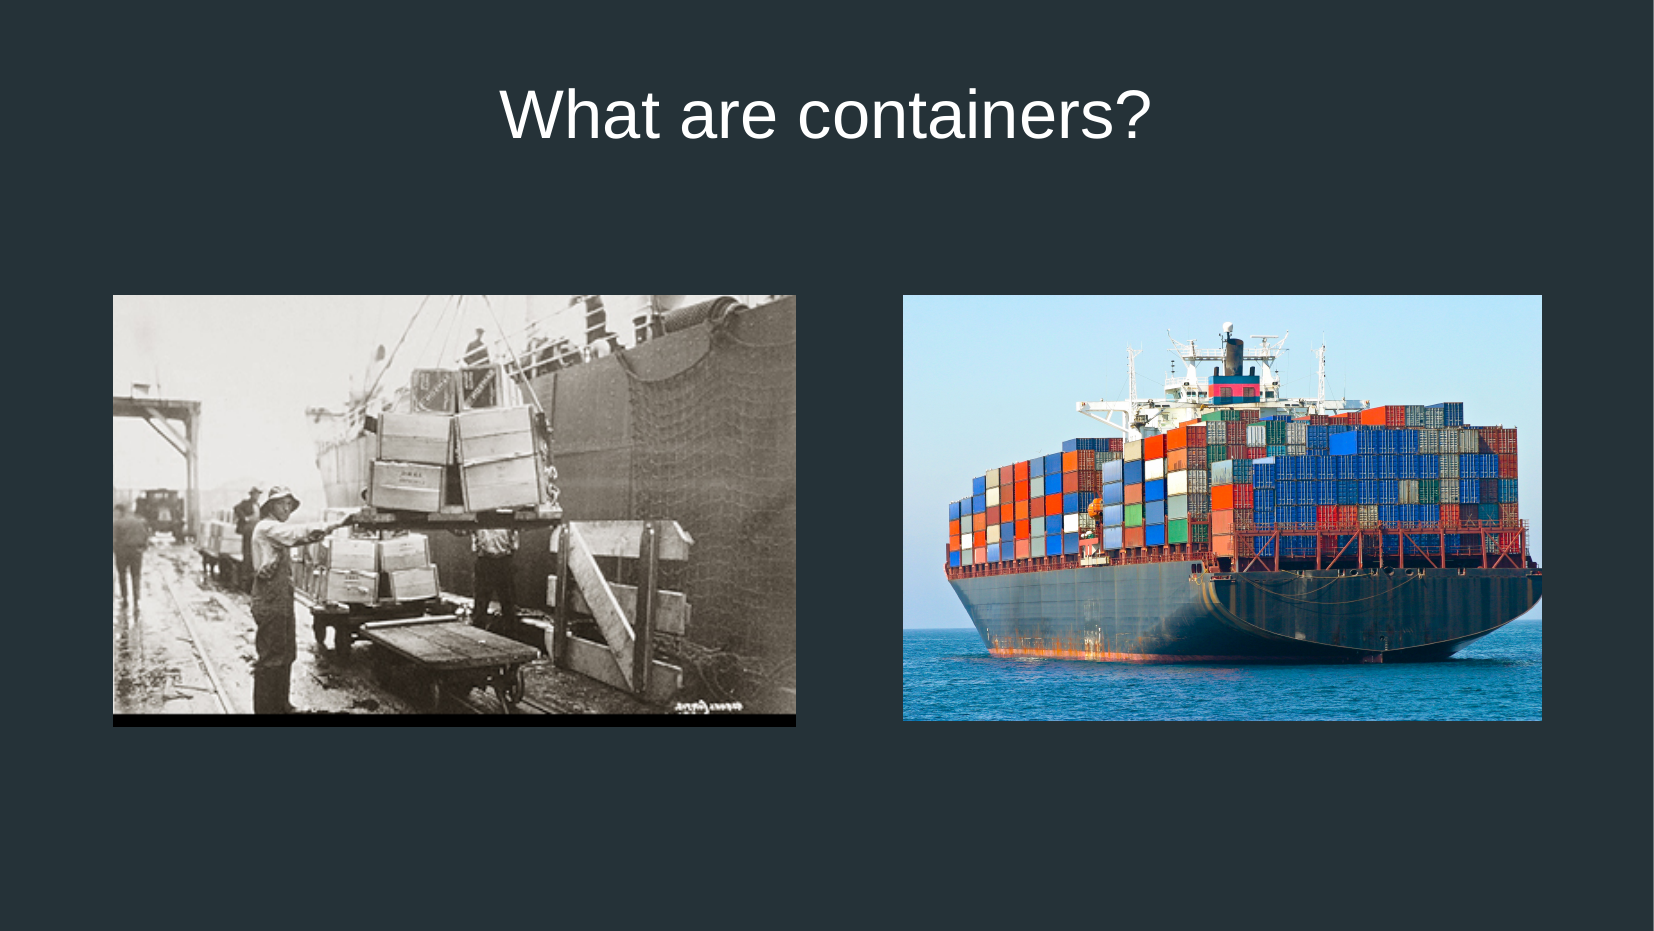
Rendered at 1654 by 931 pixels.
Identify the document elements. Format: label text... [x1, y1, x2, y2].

picture [0, 0, 1654, 931]
title What are containers? [82, 36, 1571, 193]
